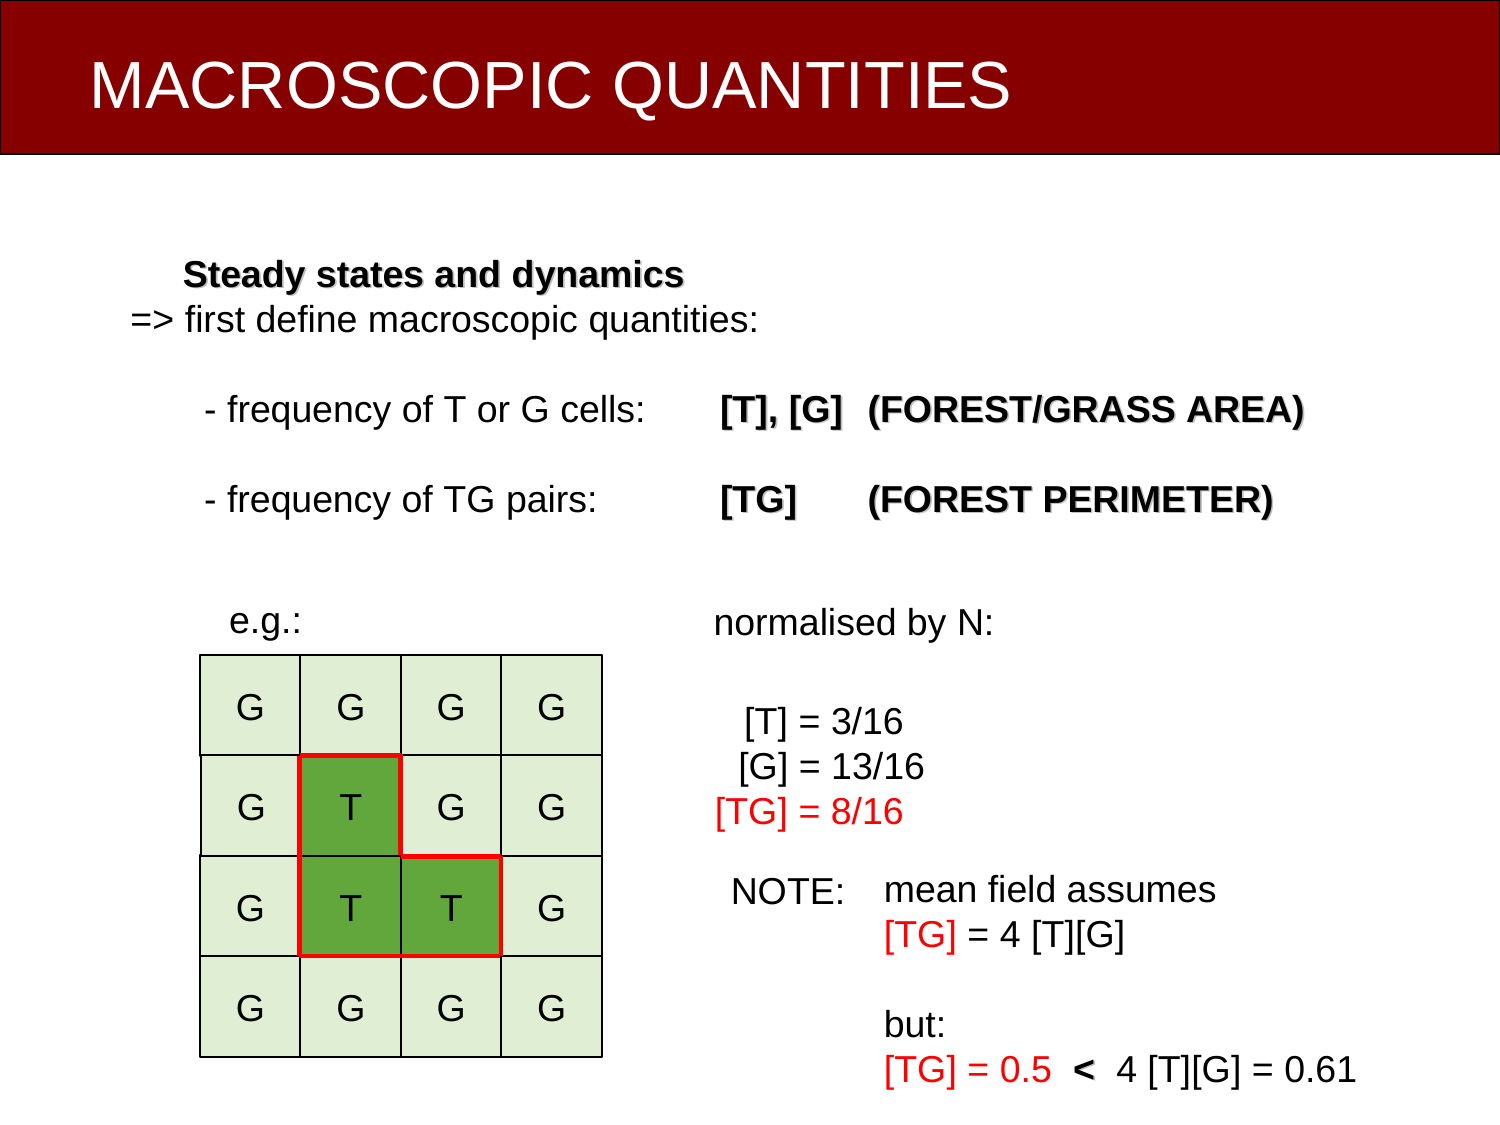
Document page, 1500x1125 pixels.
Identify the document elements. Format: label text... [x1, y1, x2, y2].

text_box G [503, 857, 603, 955]
text_box e.g.: [80, 614, 328, 668]
text_box G [403, 754, 501, 854]
text_box e.g.: [265, 615, 275, 631]
text_box [T] = 3/16 [G] = 13/16 [TG] = 8/16 [710, 696, 940, 820]
text_box Steady states and dynamics => first define macroscopic quantities: - frequency of T or G cells: [T], [G] (FOREST/GRASS AREA) - frequency of TG pairs: [TG] (FOREST PERIMETER) [115, 316, 827, 454]
text_box mean field assumes [TG] = 4 [T][G] but: [TG] = 0.5 < 4 [T][G] = 0.61 [869, 857, 1383, 1098]
text_box normalised by N: [699, 590, 1045, 696]
text_box G [400, 654, 501, 754]
text_box G [199, 955, 300, 1058]
text_box G [300, 654, 400, 753]
text_box G [400, 958, 501, 1058]
text_box [0, 0, 1500, 154]
text_box T [400, 857, 499, 954]
text_box G [300, 958, 400, 1058]
text_box T [302, 758, 400, 857]
text_box G [200, 754, 300, 857]
text_box G [501, 654, 603, 754]
text_box G [501, 955, 603, 1058]
title MACROSCOPIC QUANTITIES [74, 3, 1425, 160]
text_box G [199, 654, 300, 756]
text_box G [501, 754, 603, 857]
text_box NOTE: [716, 859, 861, 920]
text_box G [199, 855, 297, 955]
text_box T [302, 857, 400, 954]
